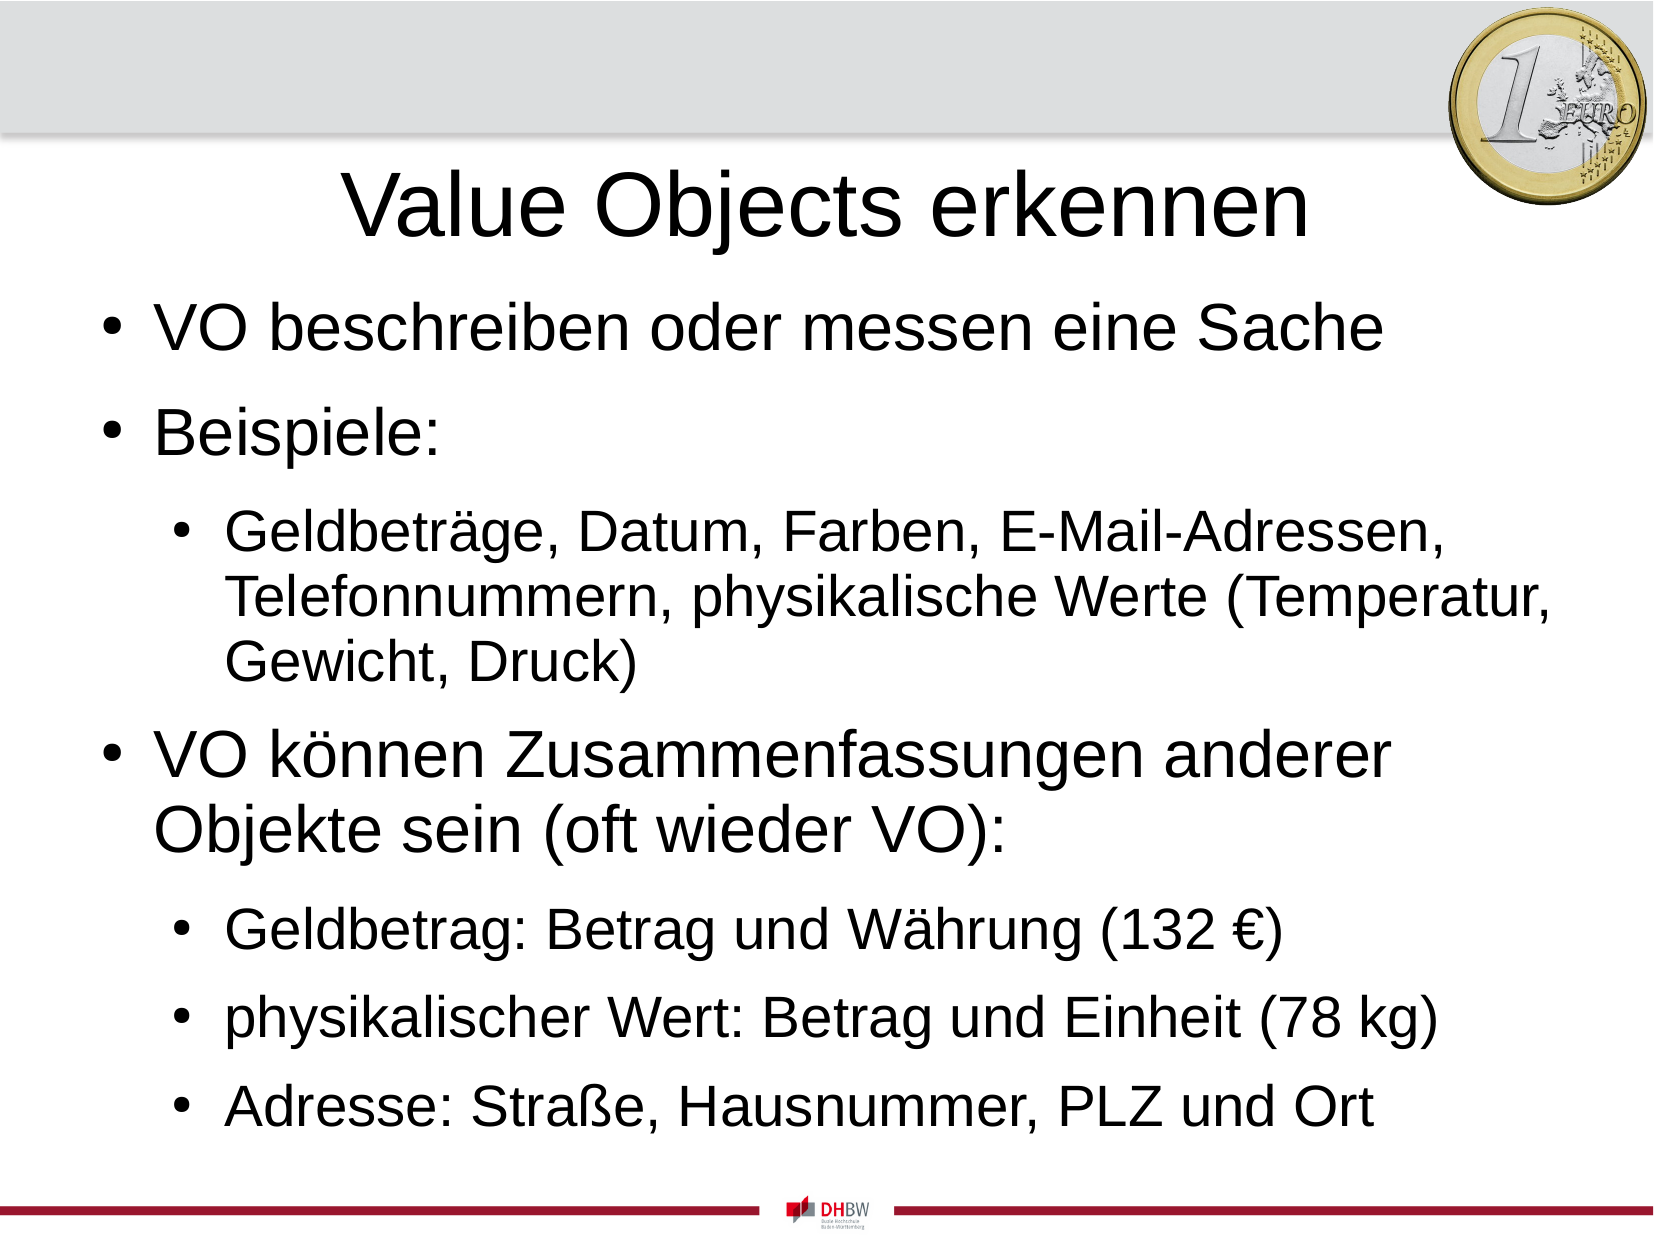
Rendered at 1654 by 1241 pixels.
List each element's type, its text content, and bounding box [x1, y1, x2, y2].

list VO beschreiben oder messen eine Sache Beispiele: Geldbeträge, Datum, Farben, E-Mail-Adressen, Telefonnummern, physikalische Werte (Temperatur, Gewicht, Druck) VO können Zusammenfassungen anderer Objekte sein (oft wieder VO): Geldbetrag: Betrag und Währung (132 €) physikalischer Wert: Betrag und Einheit (78 kg) Adresse: Straße, Hausnummer, PLZ und Ort [82, 290, 1571, 1139]
title Value Objects erkennen [82, 147, 1571, 257]
picture [0, 0, 1654, 1237]
